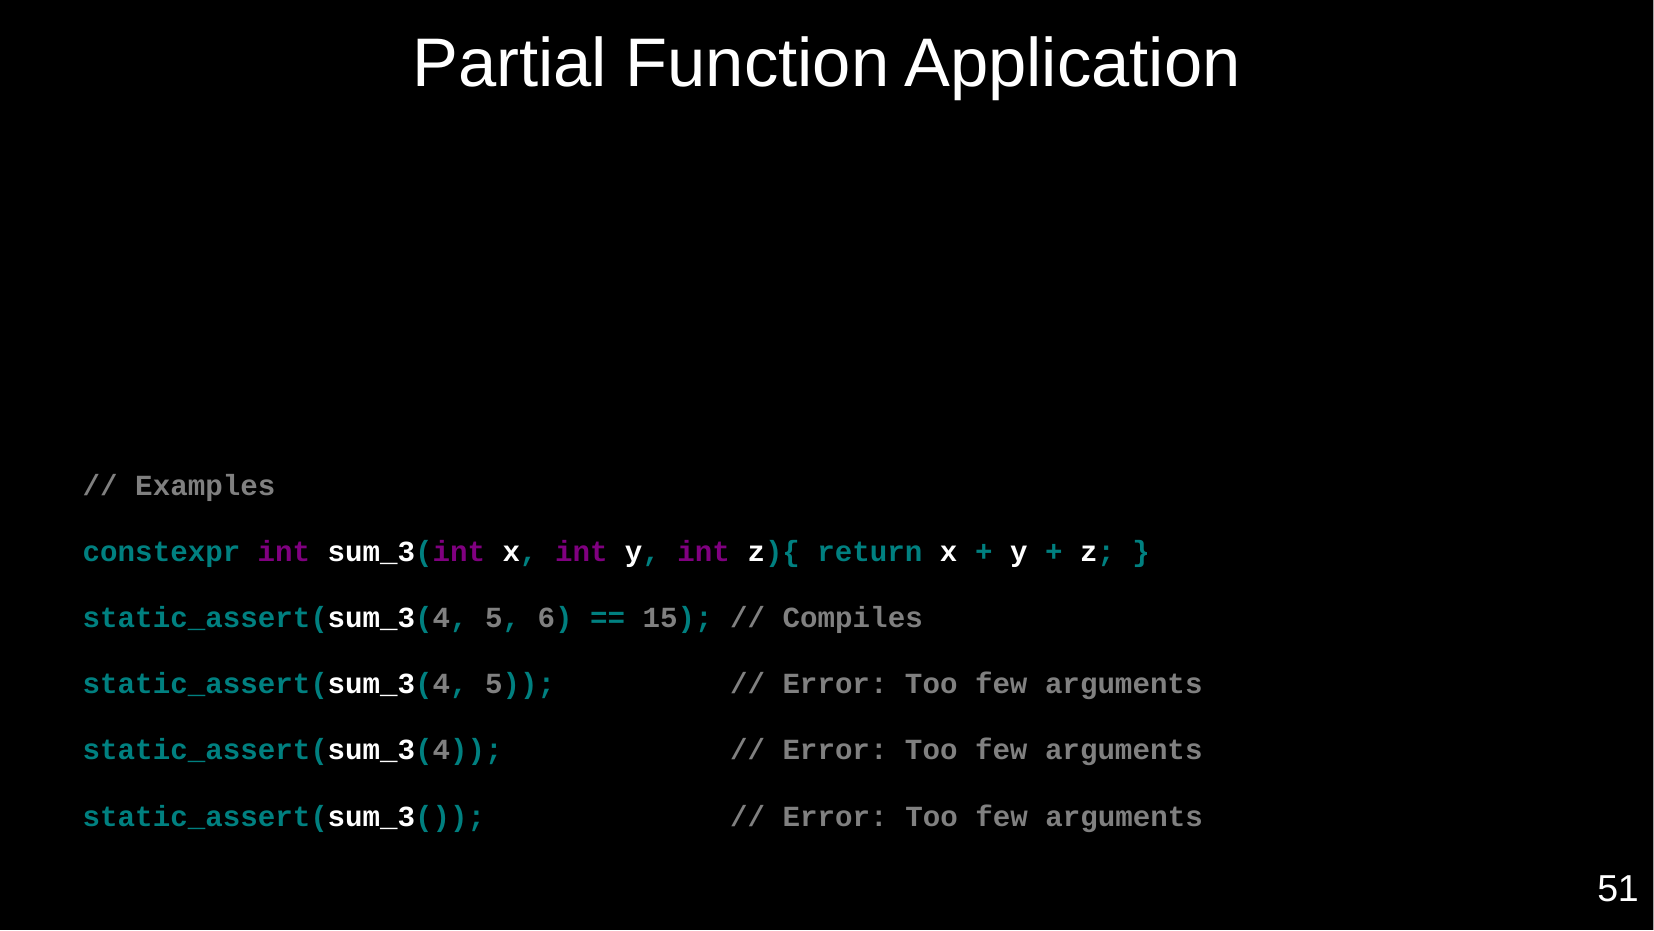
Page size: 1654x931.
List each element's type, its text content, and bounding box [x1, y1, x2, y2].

text_box <number> [1024, 860, 1654, 931]
subtitle // Examples constexpr int sum_3(int x, int y, int z){ return x + y + z; } static_assert(sum_3(4, 5, 6) == 15); // Compiles static_assert(sum_3(4, 5)); // Error: Too few arguments static_assert(sum_3(4)); // Error: Too few arguments static_assert(sum_3()); // Error: Too few arguments [82, 121, 1571, 922]
title Partial Function Application [82, 4, 1571, 121]
